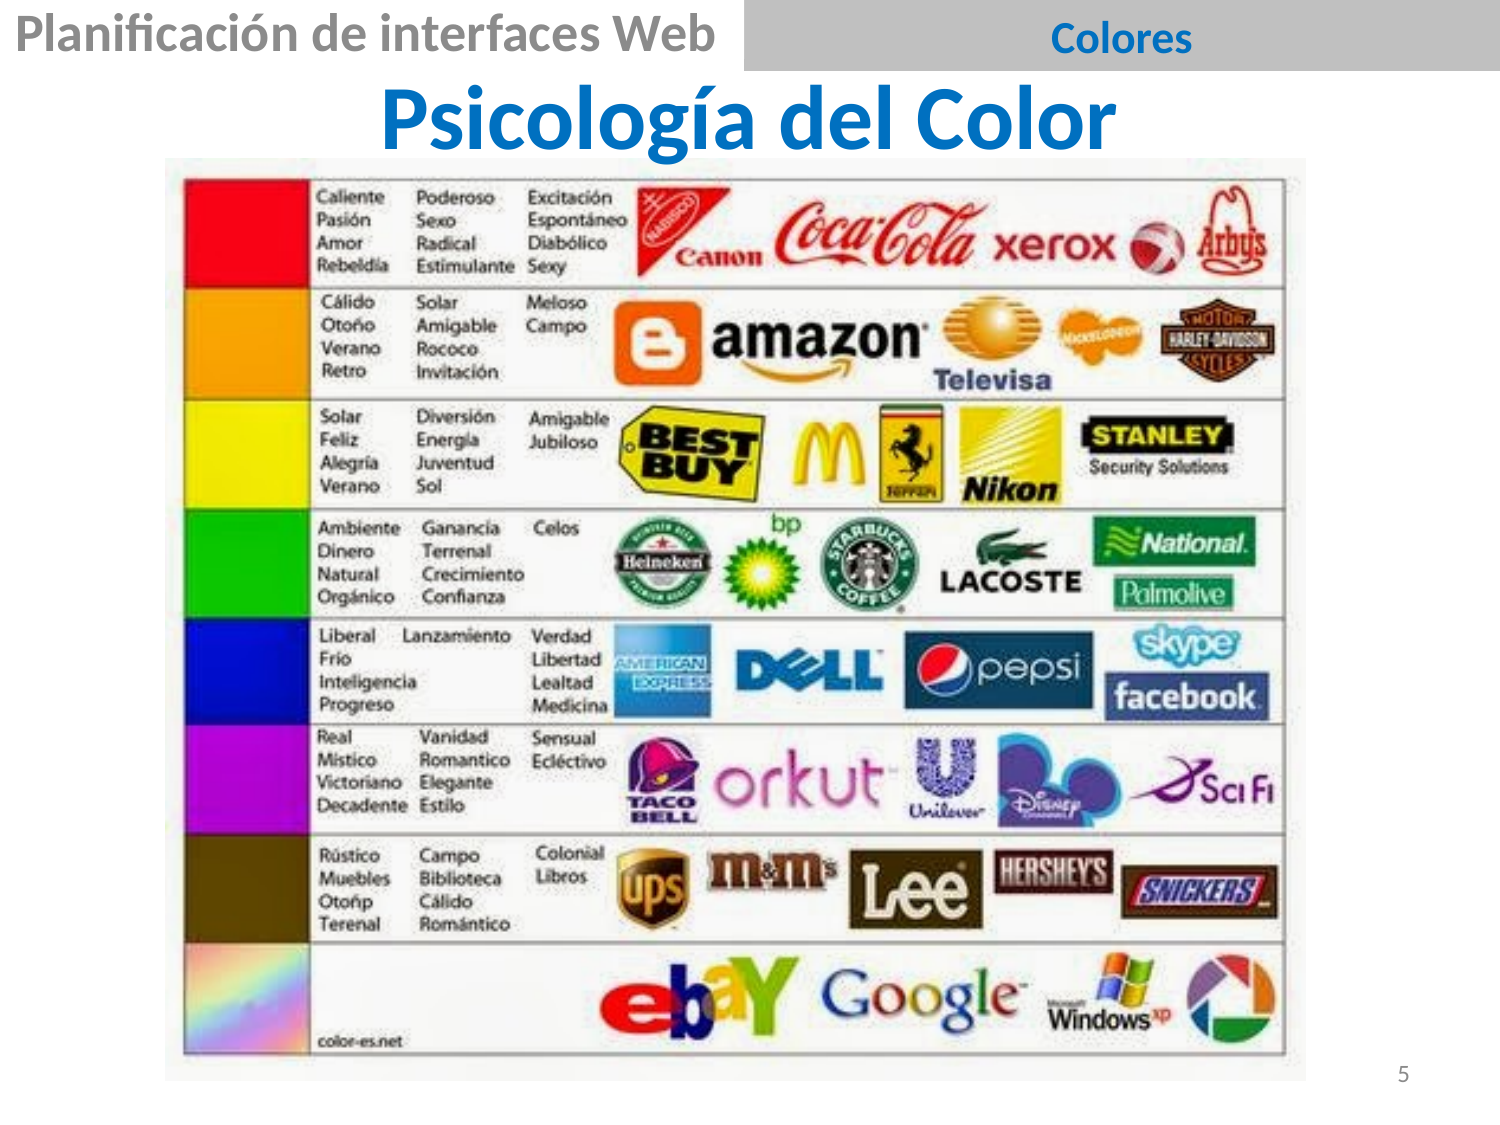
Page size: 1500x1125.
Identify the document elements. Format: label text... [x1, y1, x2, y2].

slide_number <número> [1074, 1042, 1425, 1103]
title Planificación de interfaces Web [0, 0, 745, 60]
title Colores [745, 0, 1500, 71]
title Psicología del Color [75, 42, 1426, 183]
picture [165, 183, 1306, 1081]
